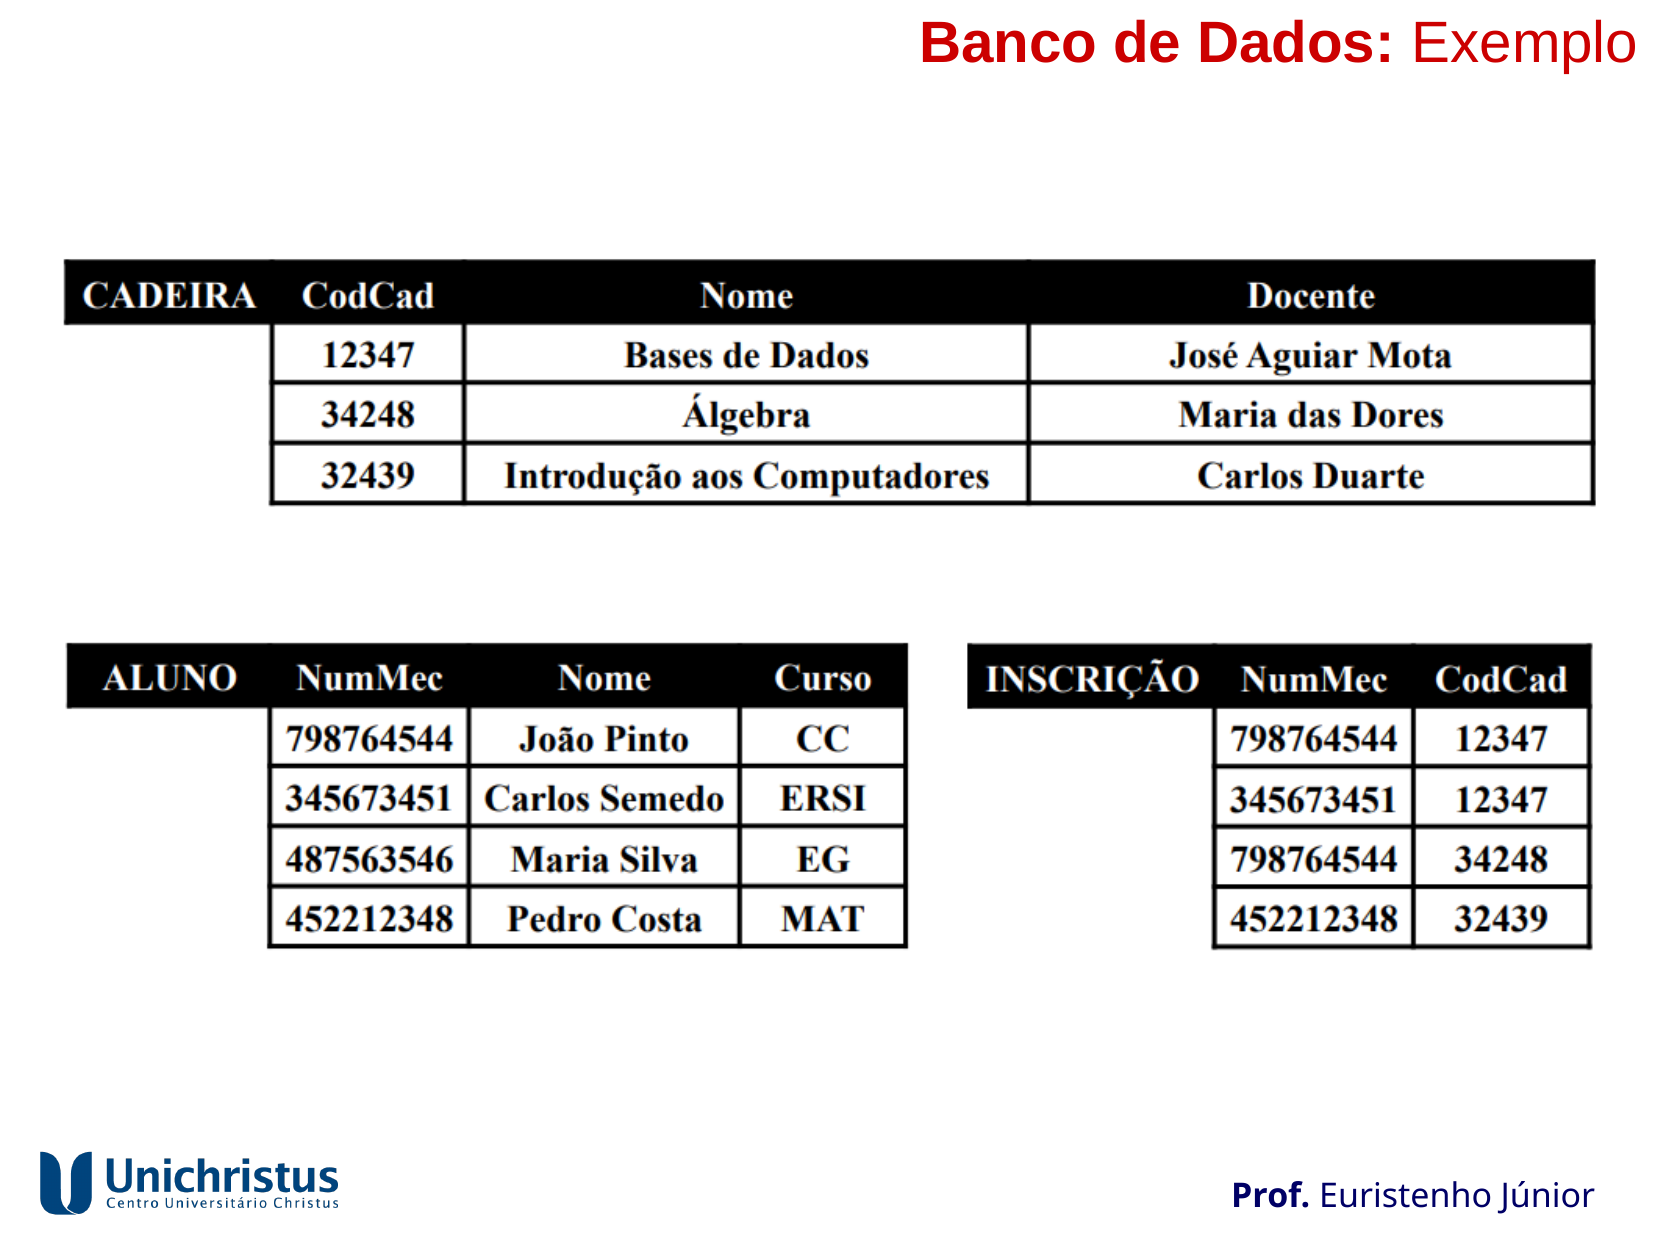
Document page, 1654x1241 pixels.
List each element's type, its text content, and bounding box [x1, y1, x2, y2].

text_box Banco de Dados: Exemplo [904, 2, 1654, 83]
picture [47, 247, 1610, 966]
text_box Prof. Euristenho Júnior [1216, 1163, 1654, 1224]
picture [35, 1148, 343, 1217]
